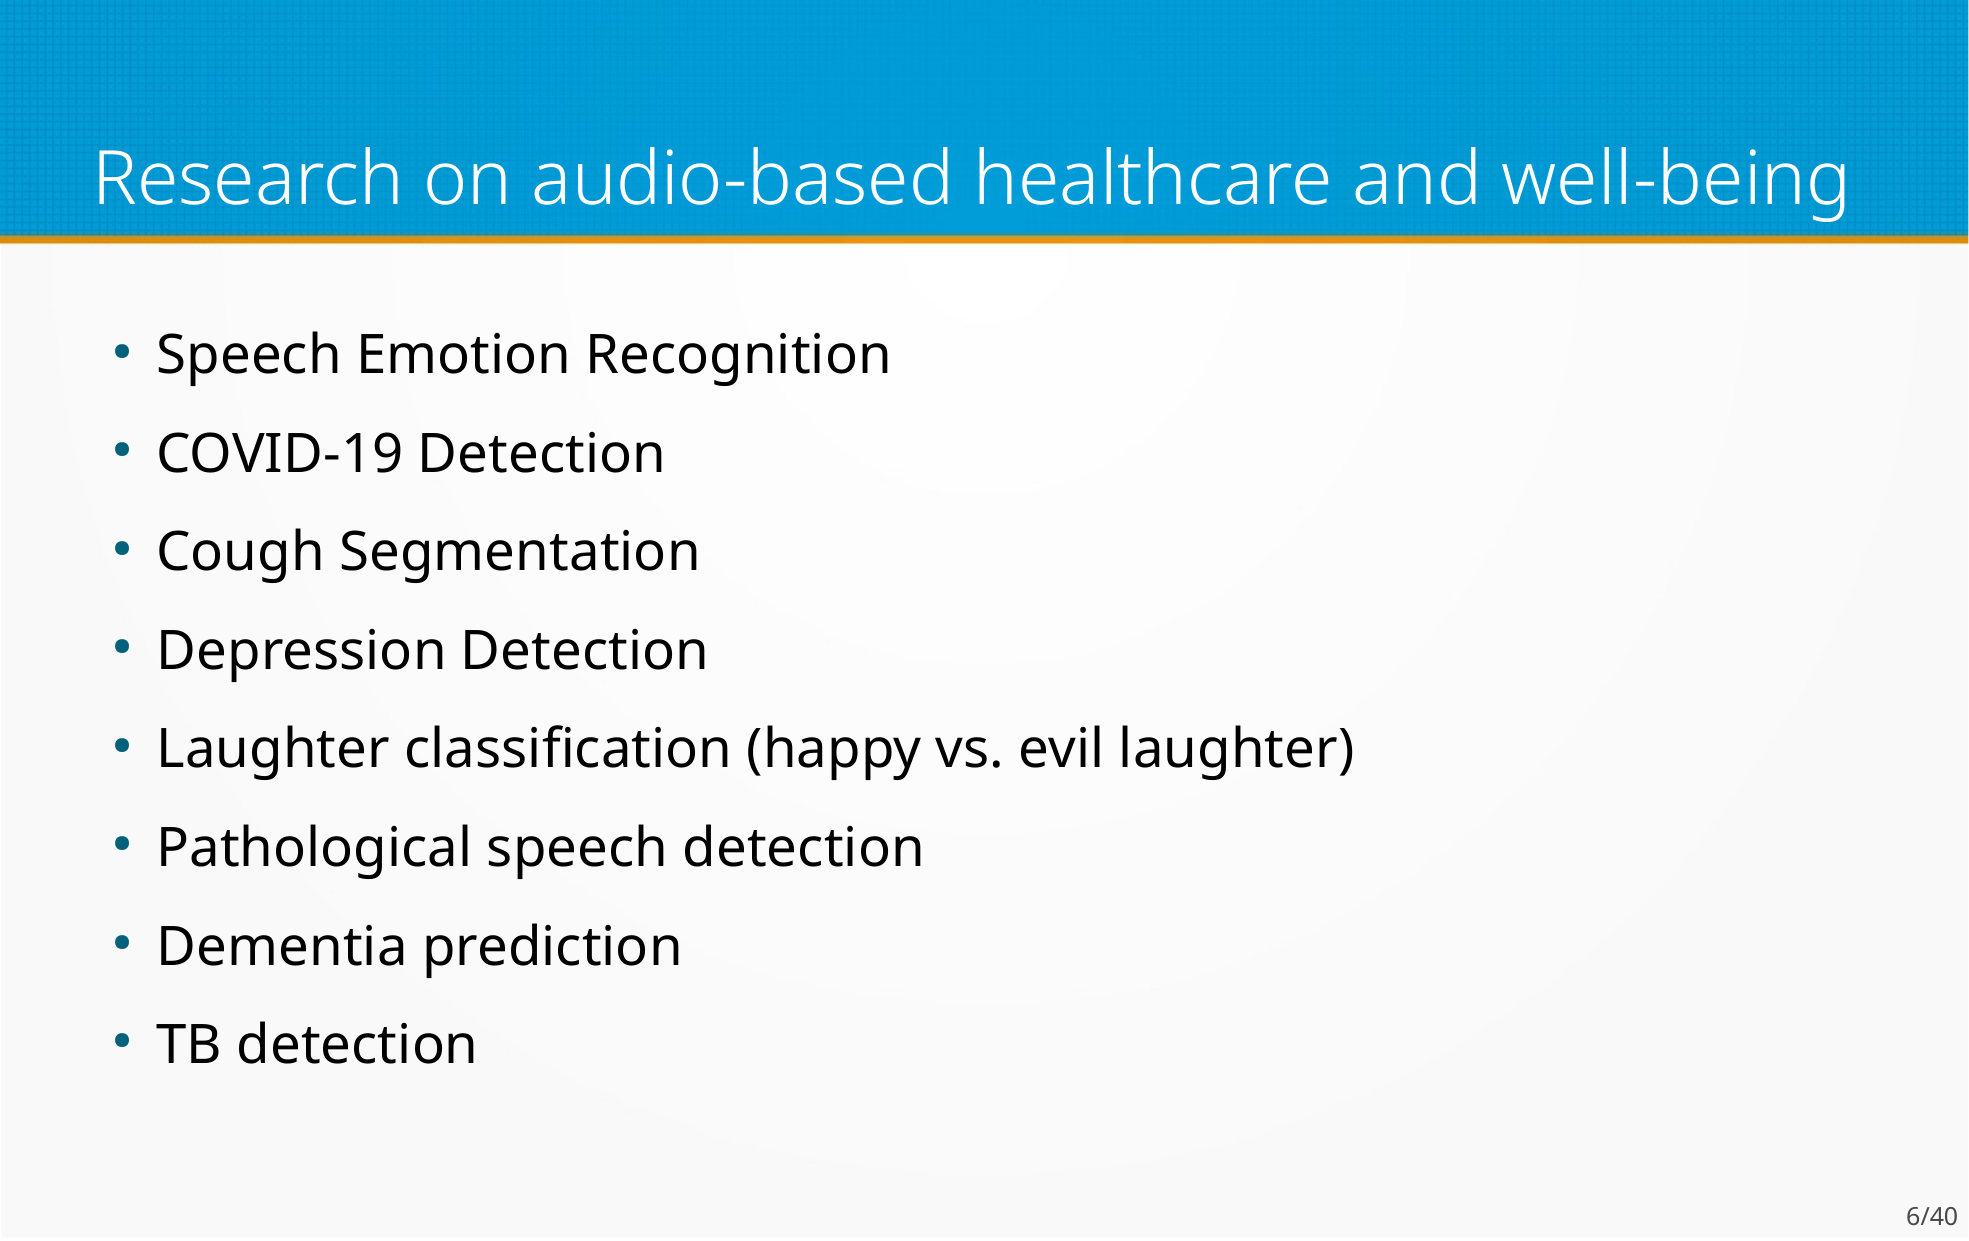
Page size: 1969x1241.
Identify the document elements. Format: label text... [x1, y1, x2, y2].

list Speech Emotion Recognition COVID-19 Detection Cough Segmentation Depression Detection Laughter classification (happy vs. evil laughter) Pathological speech detection Dementia prediction TB detection [98, 315, 1861, 1081]
title Research on audio-based healthcare and well-being [92, 19, 1864, 227]
picture [0, 233, 1969, 1241]
